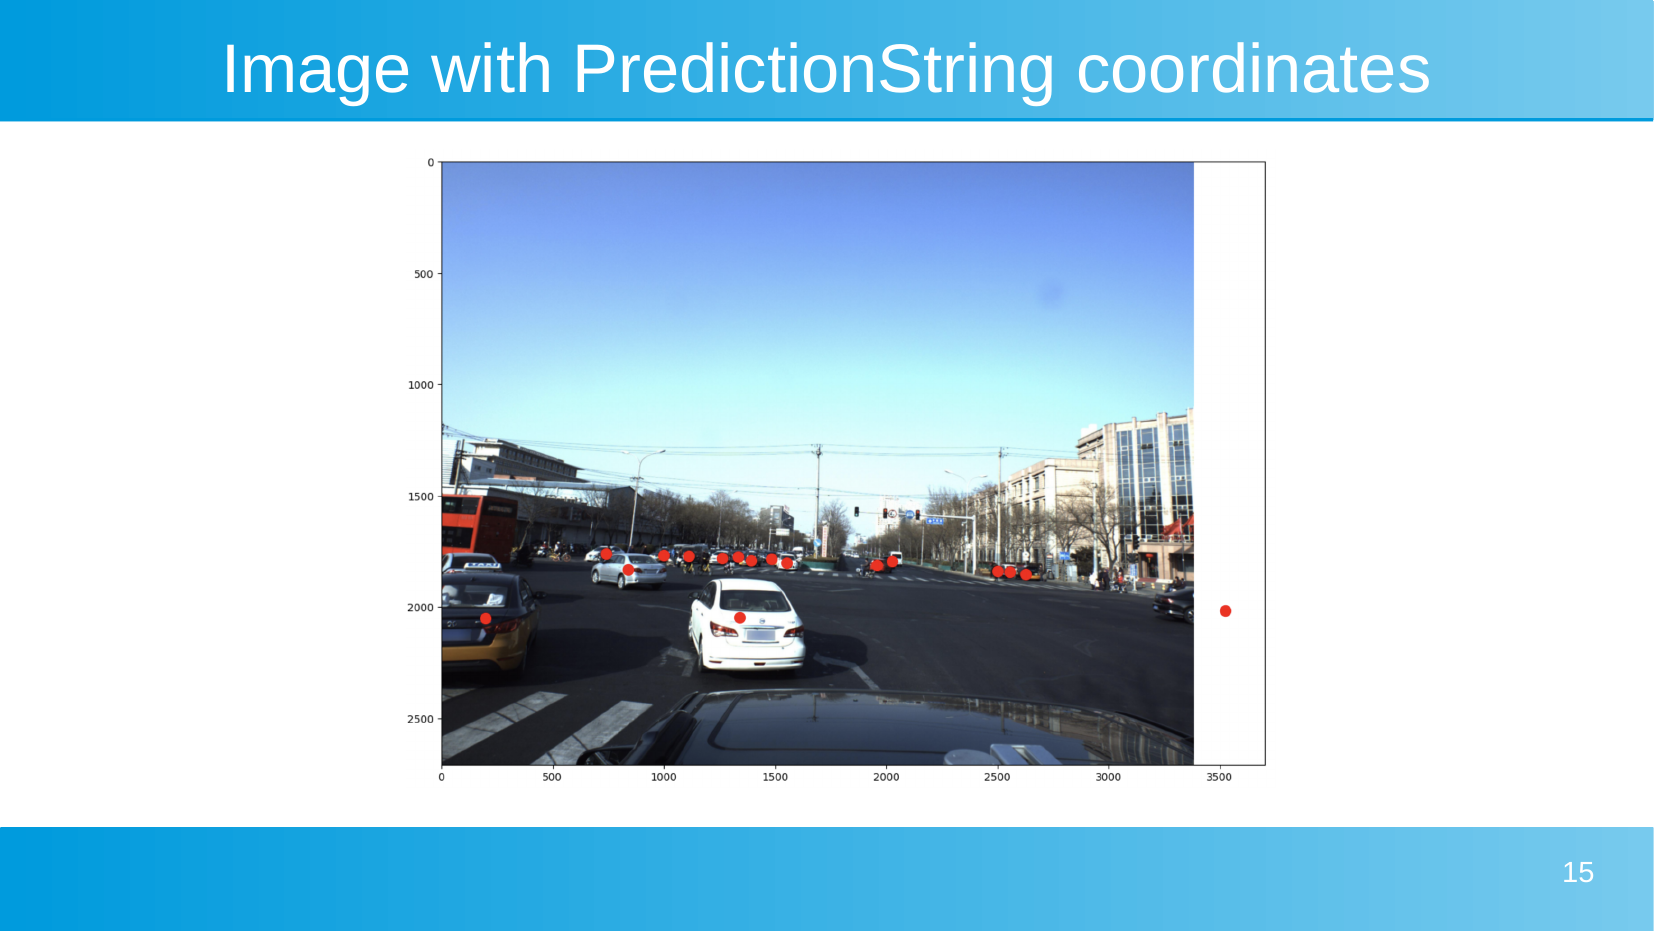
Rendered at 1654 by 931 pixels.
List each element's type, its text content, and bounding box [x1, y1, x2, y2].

picture [406, 149, 1276, 788]
title Image with PredictionString coordinates [59, 29, 1595, 108]
